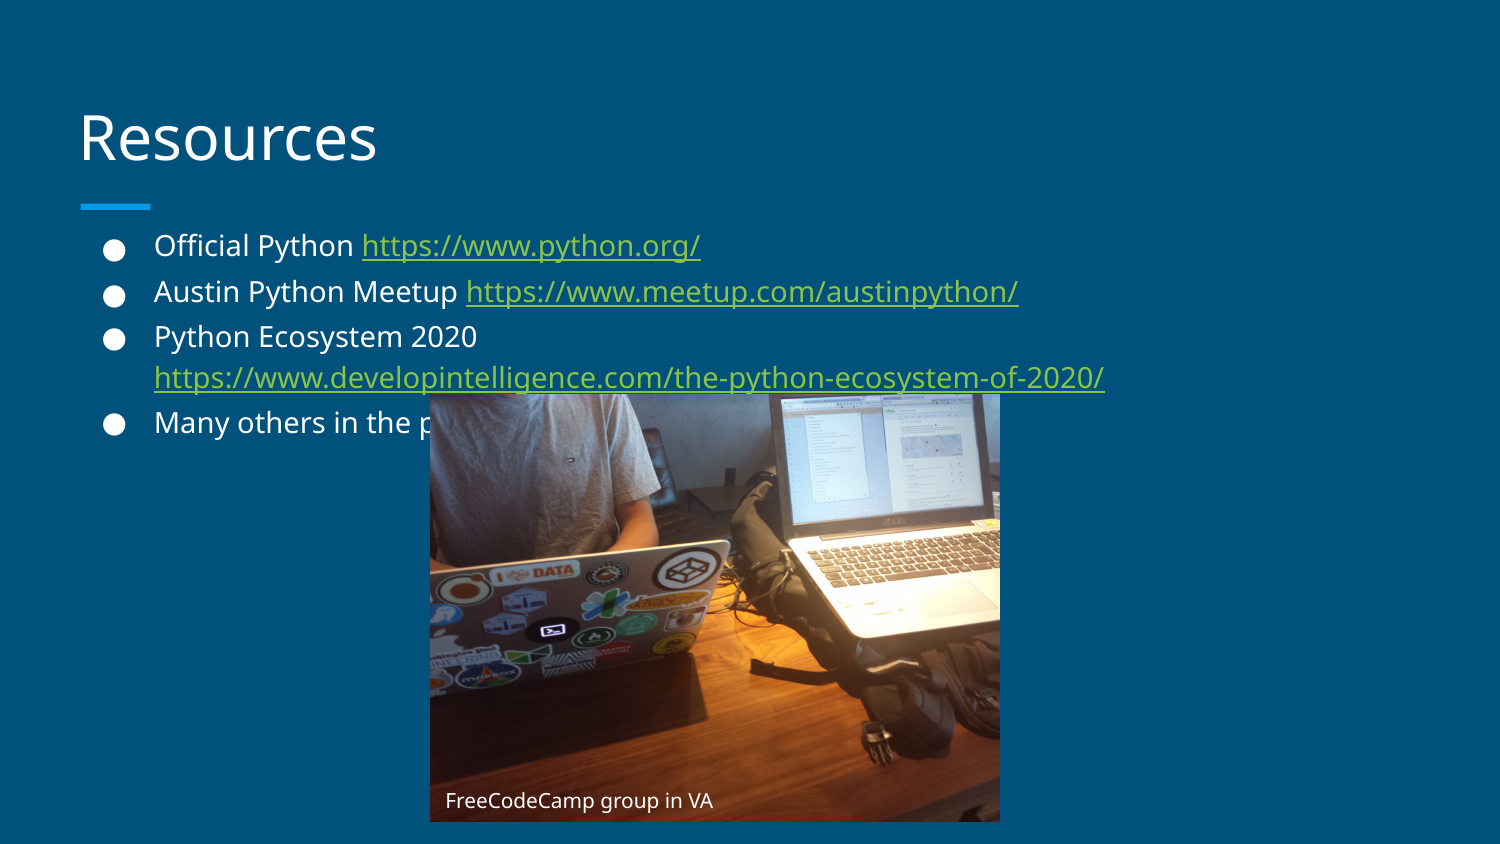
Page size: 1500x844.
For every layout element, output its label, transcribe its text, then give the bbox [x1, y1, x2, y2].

title Resources [63, 75, 1437, 188]
text_box FreeCodeCamp group in VA [430, 772, 828, 836]
list Official Python https://www.python.org/ Austin Python Meetup https://www.meetup.com/austinpython/ Python Ecosystem 2020 https://www.developintelligence.com/the-python-ecosystem-of-2020/ Many others in the presenter notes throughout presentation!! [63, 206, 1437, 712]
picture [430, 394, 999, 821]
